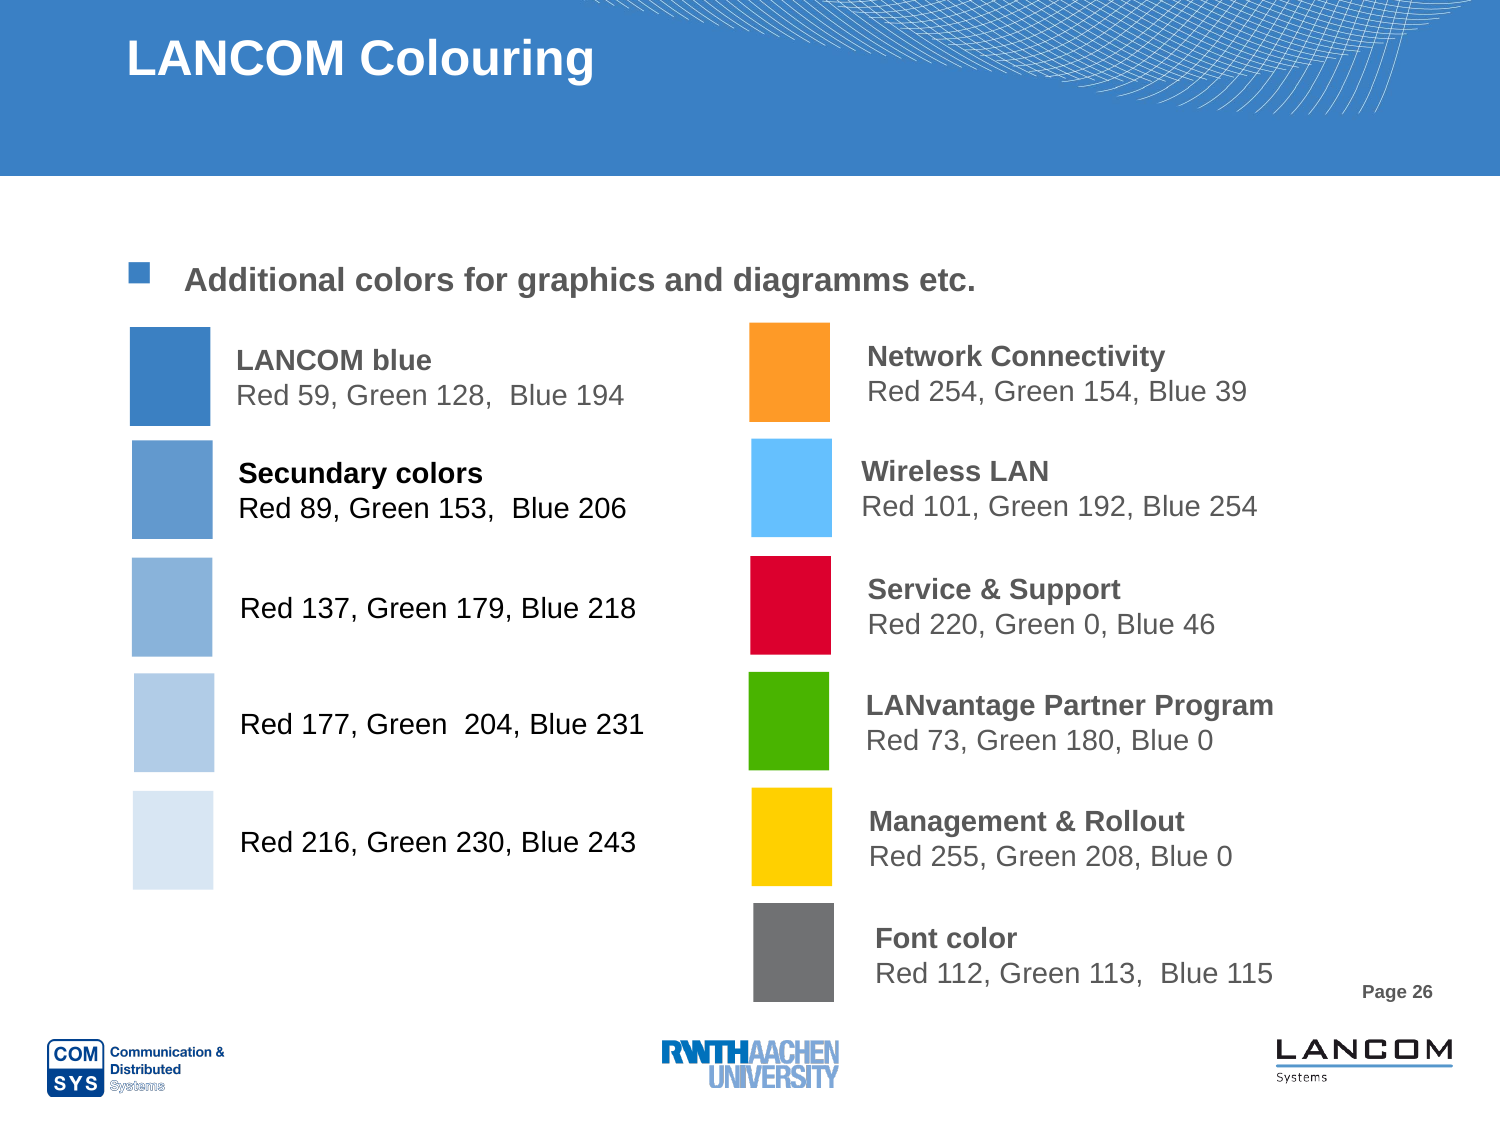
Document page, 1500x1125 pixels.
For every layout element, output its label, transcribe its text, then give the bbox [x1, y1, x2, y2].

text_box Secundary colors Red 89, Green 153, Blue 206 [223, 440, 665, 539]
list Additional colors for graphics and diagramms etc. [125, 258, 1199, 942]
text_box [131, 557, 213, 657]
text_box Network Connectivity Red 254, Green 154, Blue 39 [852, 322, 1294, 422]
text_box LANvantage Partner Program Red 73, Green 180, Blue 0 [851, 671, 1293, 771]
text_box [751, 787, 833, 887]
text_box [753, 903, 834, 1002]
text_box Wireless LAN Red 101, Green 192, Blue 254 [846, 438, 1288, 537]
text_box [132, 790, 214, 890]
text_box [134, 673, 215, 773]
title LANCOM Colouring [126, 18, 1196, 146]
text_box LANCOM blue Red 59, Green 128, Blue 194 [221, 327, 663, 426]
text_box Management & Rollout Red 255, Green 208, Blue 0 [854, 787, 1296, 887]
text_box [751, 438, 832, 538]
text_box [129, 327, 211, 426]
text_box [748, 671, 830, 771]
text_box [750, 556, 831, 655]
text_box Red 216, Green 230, Blue 243 [224, 790, 677, 890]
text_box Service & Support Red 220, Green 0, Blue 46 [852, 556, 1295, 655]
text_box [132, 440, 213, 539]
text_box Red 137, Green 179, Blue 218 [224, 557, 676, 657]
text_box Red 177, Green 204, Blue 231 [225, 673, 671, 772]
picture [1275, 1039, 1453, 1084]
picture [0, 0, 1500, 176]
text_box Font color Red 112, Green 113, Blue 115 [860, 904, 1302, 1004]
text_box [749, 322, 830, 422]
